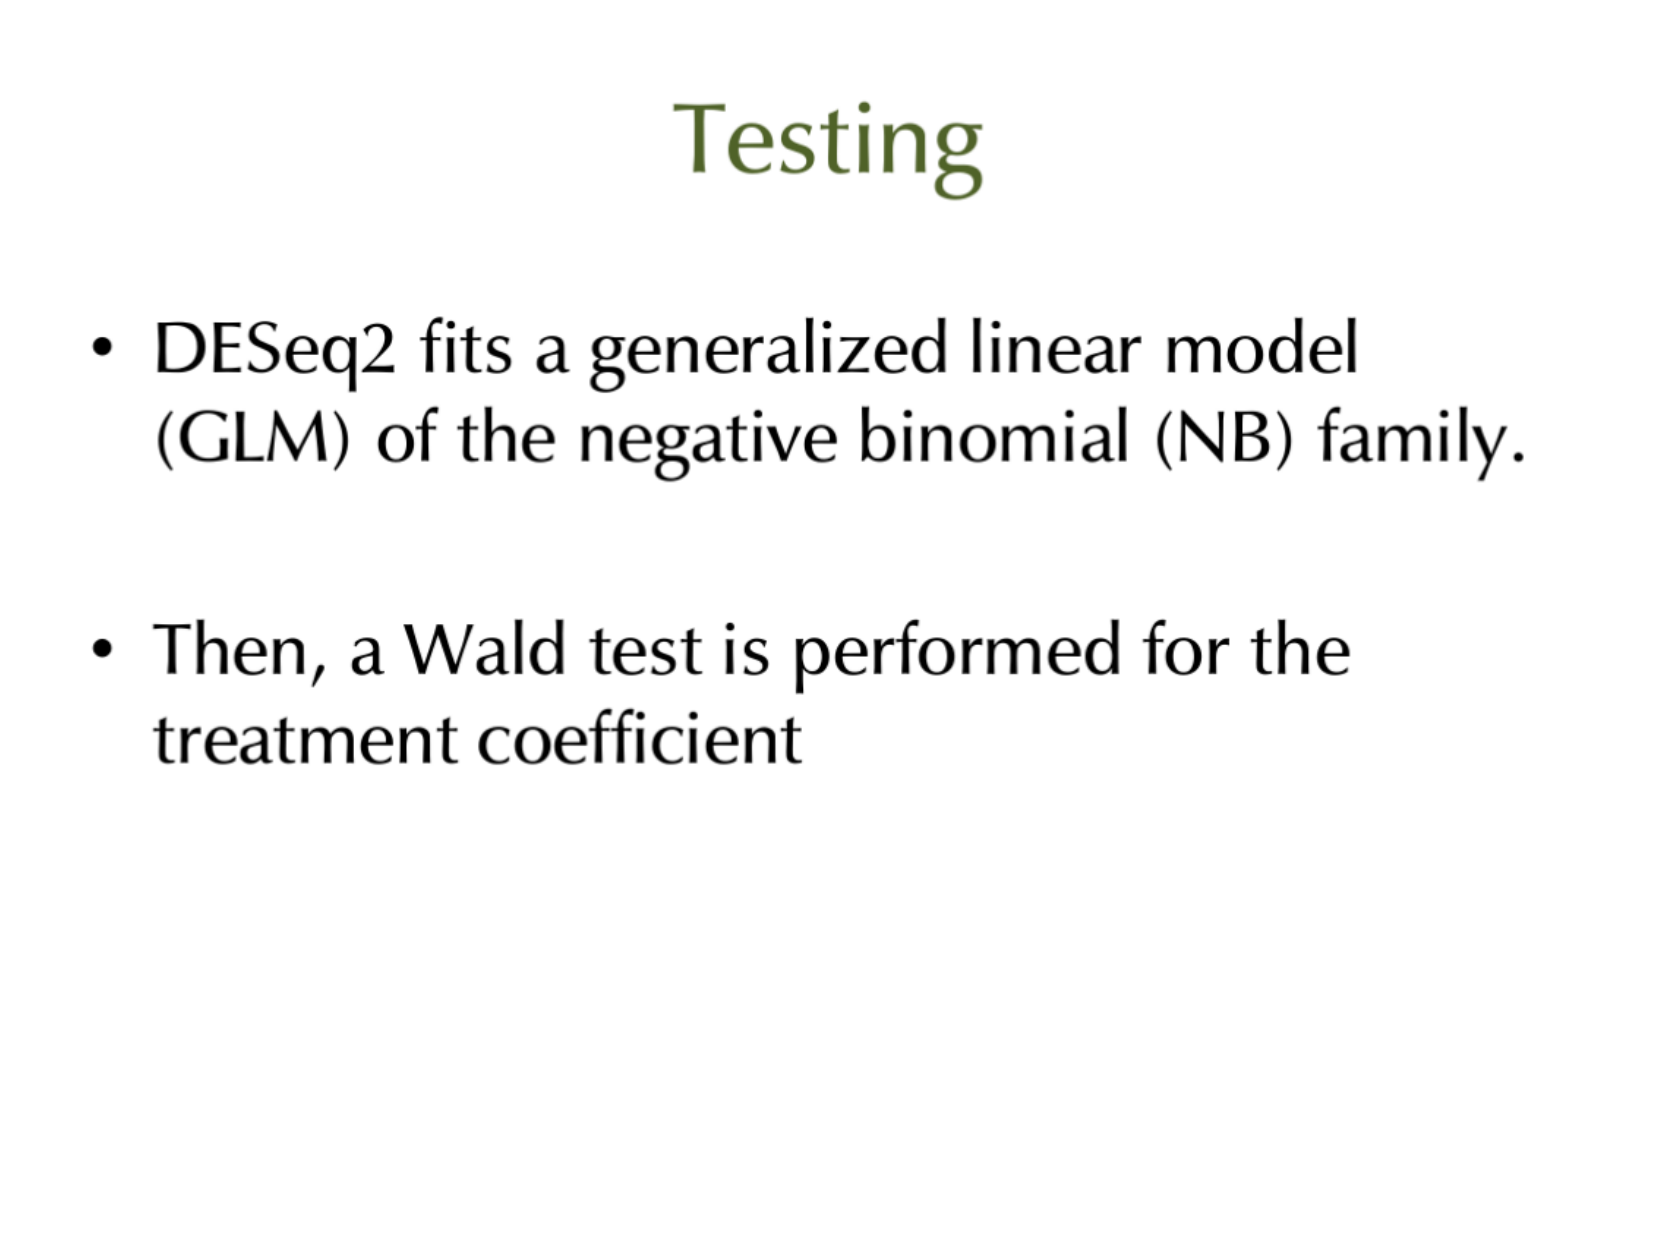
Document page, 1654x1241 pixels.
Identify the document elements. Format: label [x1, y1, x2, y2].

picture [61, 66, 1581, 848]
